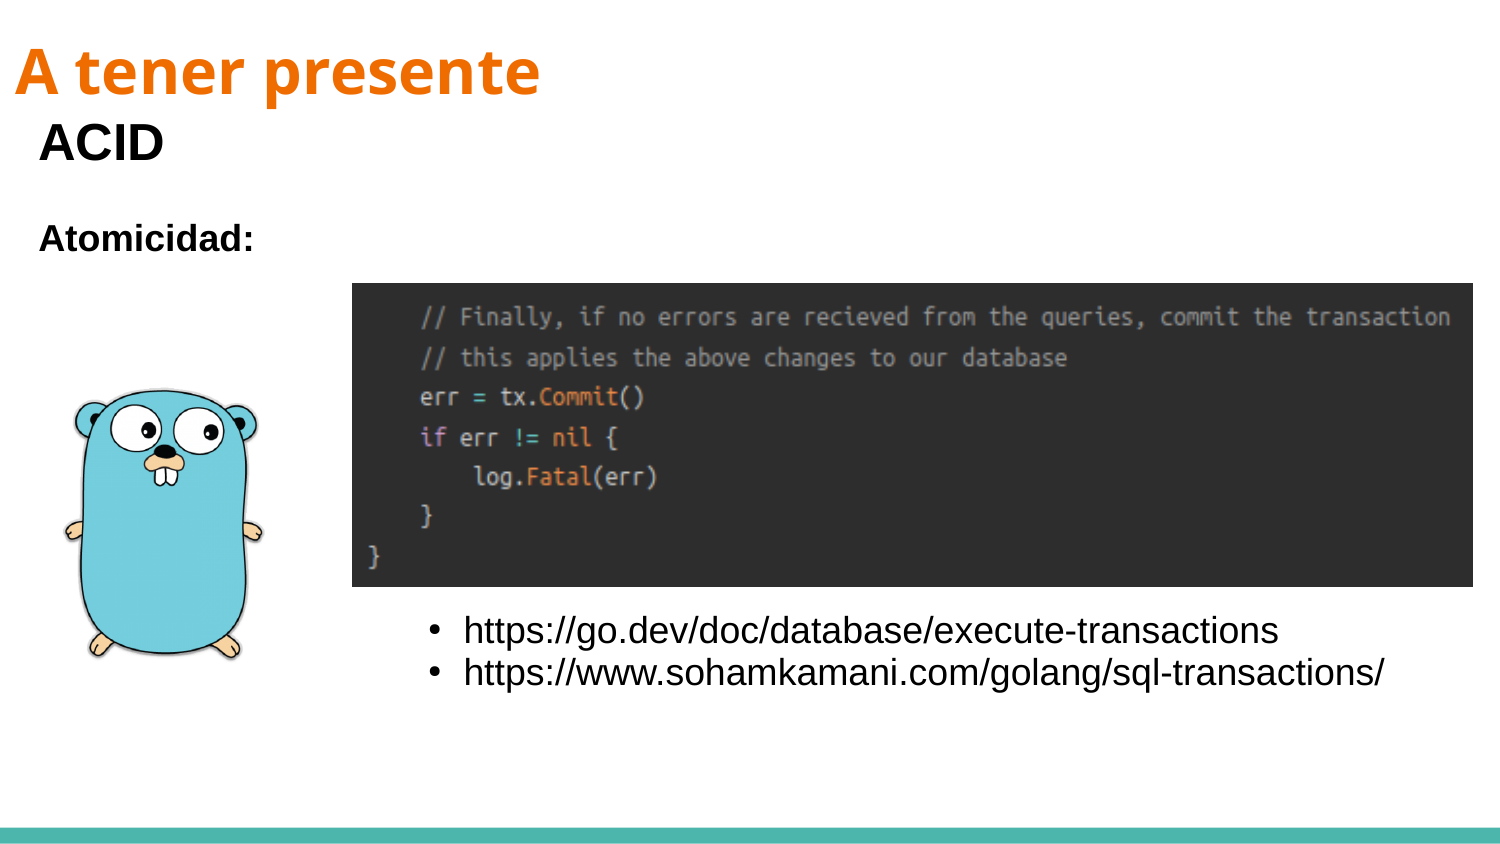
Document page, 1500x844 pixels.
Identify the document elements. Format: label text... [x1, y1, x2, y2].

text_box ACID Atomicidad: [23, 106, 1473, 336]
picture [0, 354, 333, 693]
picture [352, 283, 1473, 587]
text_box https://go.dev/doc/database/execute-transactions https://www.sohamkamani.com/golang/sql-transactions/ [413, 602, 1441, 702]
title A tener presente [0, 11, 1469, 128]
